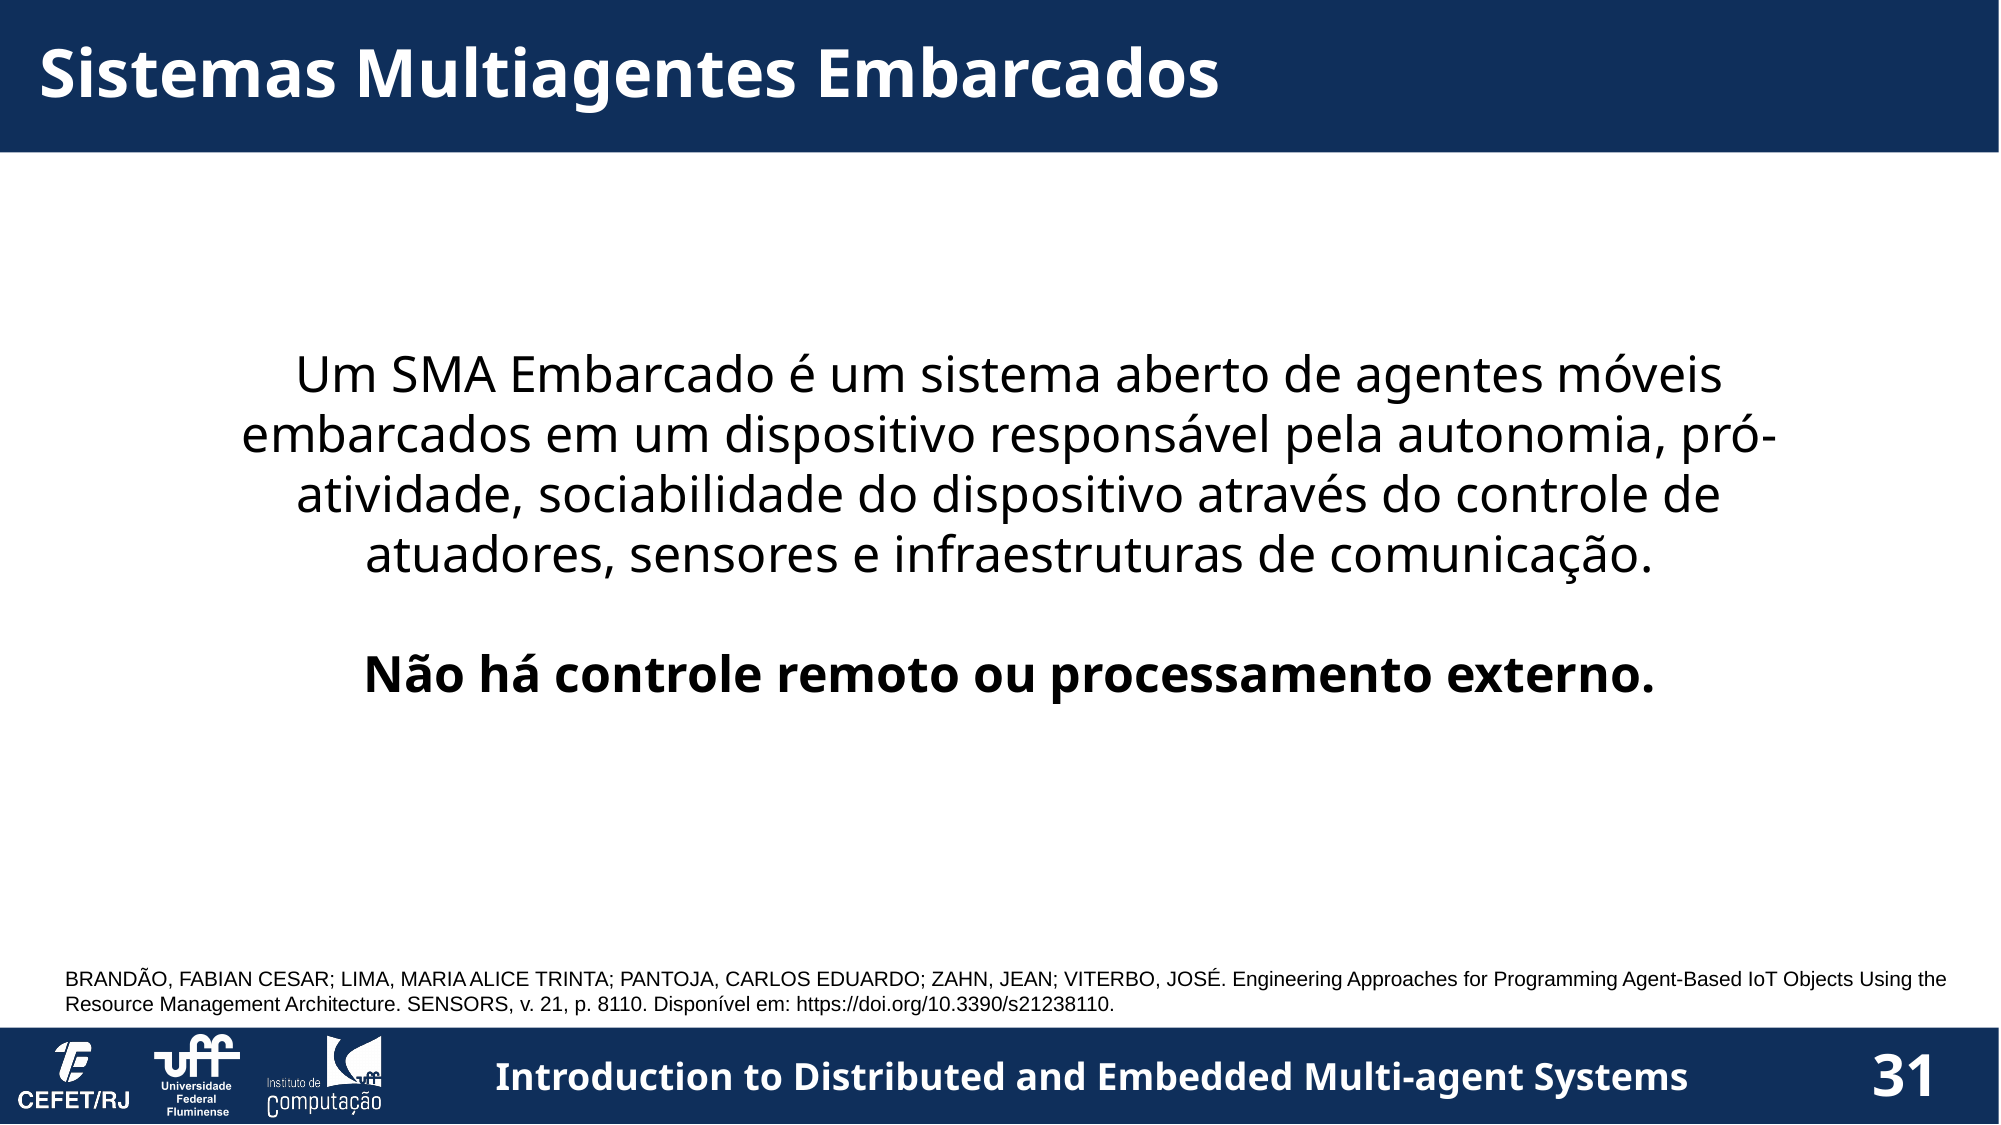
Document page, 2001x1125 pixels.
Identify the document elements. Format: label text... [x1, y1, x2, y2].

picture [18, 1021, 129, 1125]
picture [153, 1033, 241, 1121]
text_box Um SMA Embarcado é um sistema aberto de agentes móveis embarcados em um dispositivo responsável pela autonomia, pró-atividade, sociabilidade do dispositivo através do controle de atuadores, sensores e infraestruturas de comunicação. Não há controle remoto ou processamento externo. [183, 334, 1837, 890]
text_box Sistemas Multiagentes Embarcados [25, 23, 1999, 119]
text_box BRANDÃO, FABIAN CESAR; LIMA, MARIA ALICE TRINTA; PANTOJA, CARLOS EDUARDO; ZAHN, JEAN; VITERBO, JOSÉ. Engineering Approaches for Programming Agent-Based IoT Objects Using the Resource Management Architecture. SENSORS, v. 21, p. 8110. Disponível em: https://doi.org/10.3390/s21238110. [50, 958, 1970, 1024]
picture [265, 1033, 383, 1118]
